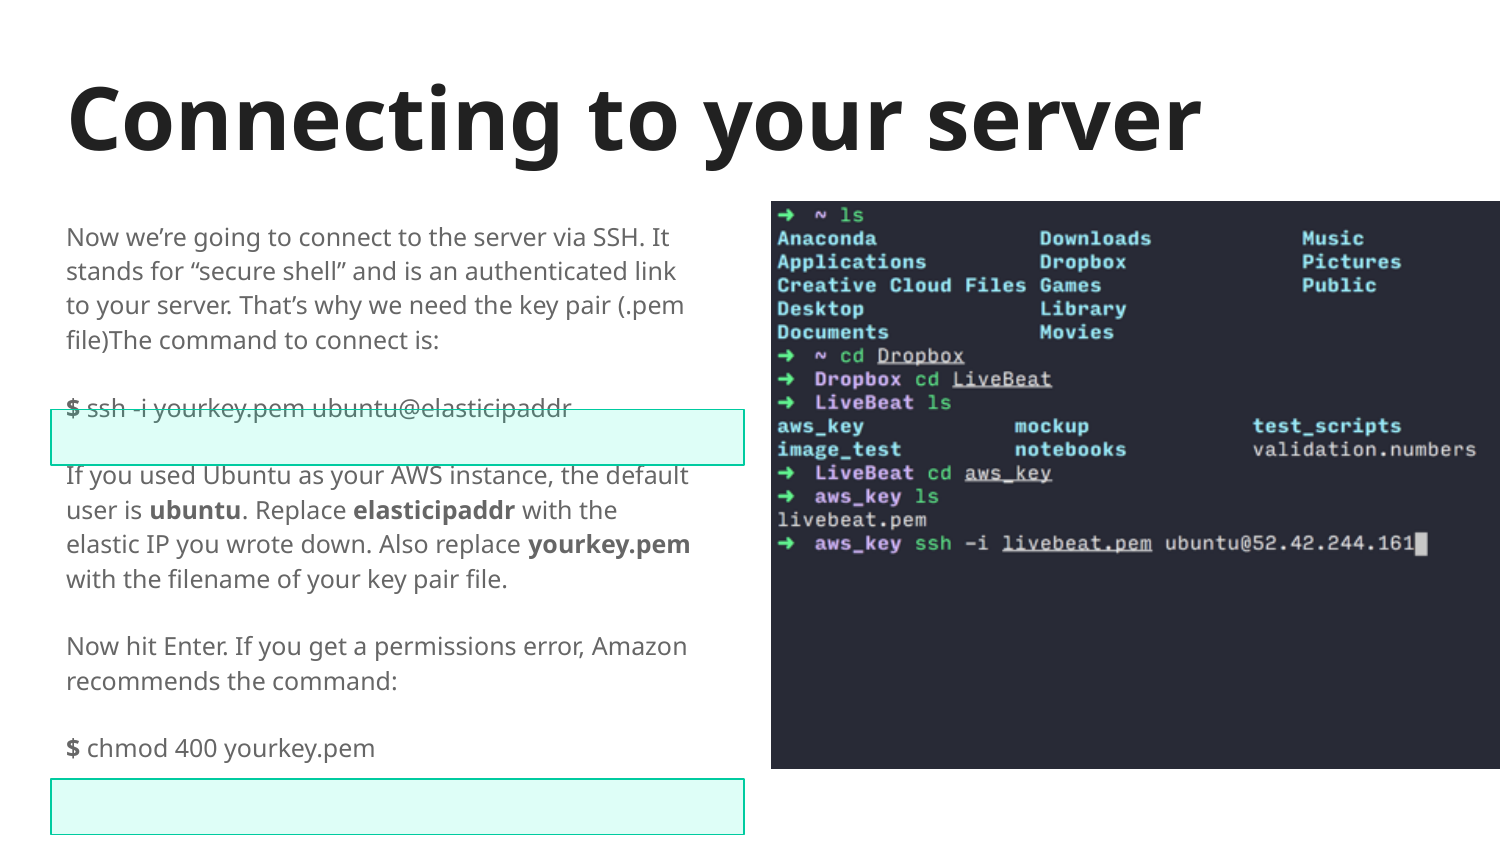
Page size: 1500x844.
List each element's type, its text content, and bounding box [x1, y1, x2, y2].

title Connecting to your server [51, 48, 1449, 180]
list Now we’re going to connect to the server via SSH. It stands for “secure shell” and is an authenticated link to your server. That’s why we need the key pair (.pem file)The command to connect is: $ ssh -i yourkey.pem ubuntu@elasticipaddr If you used Ubuntu as your AWS instance, the default user is ubuntu. Replace elasticipaddr with the elastic IP you wrote down. Also replace yourkey.pem with the filename of your key pair file. Now hit Enter. If you get a permissions error, Amazon recommends the command: $ chmod 400 yourkey.pem [51, 201, 708, 409]
list Now we’re going to connect to the server via SSH. It stands for “secure shell” and is an authenticated link to your server. That’s why we need the key pair (.pem file)The command to connect is: $ ssh -i yourkey.pem ubuntu@elasticipaddr If you used Ubuntu as your AWS instance, the default user is ubuntu. Replace elasticipaddr with the elastic IP you wrote down. Also replace yourkey.pem with the filename of your key pair file. Now hit Enter. If you get a permissions error, Amazon recommends the command: $ chmod 400 yourkey.pem [51, 465, 708, 779]
text_box [53, 781, 742, 833]
picture [771, 201, 1500, 769]
text_box [53, 411, 742, 463]
